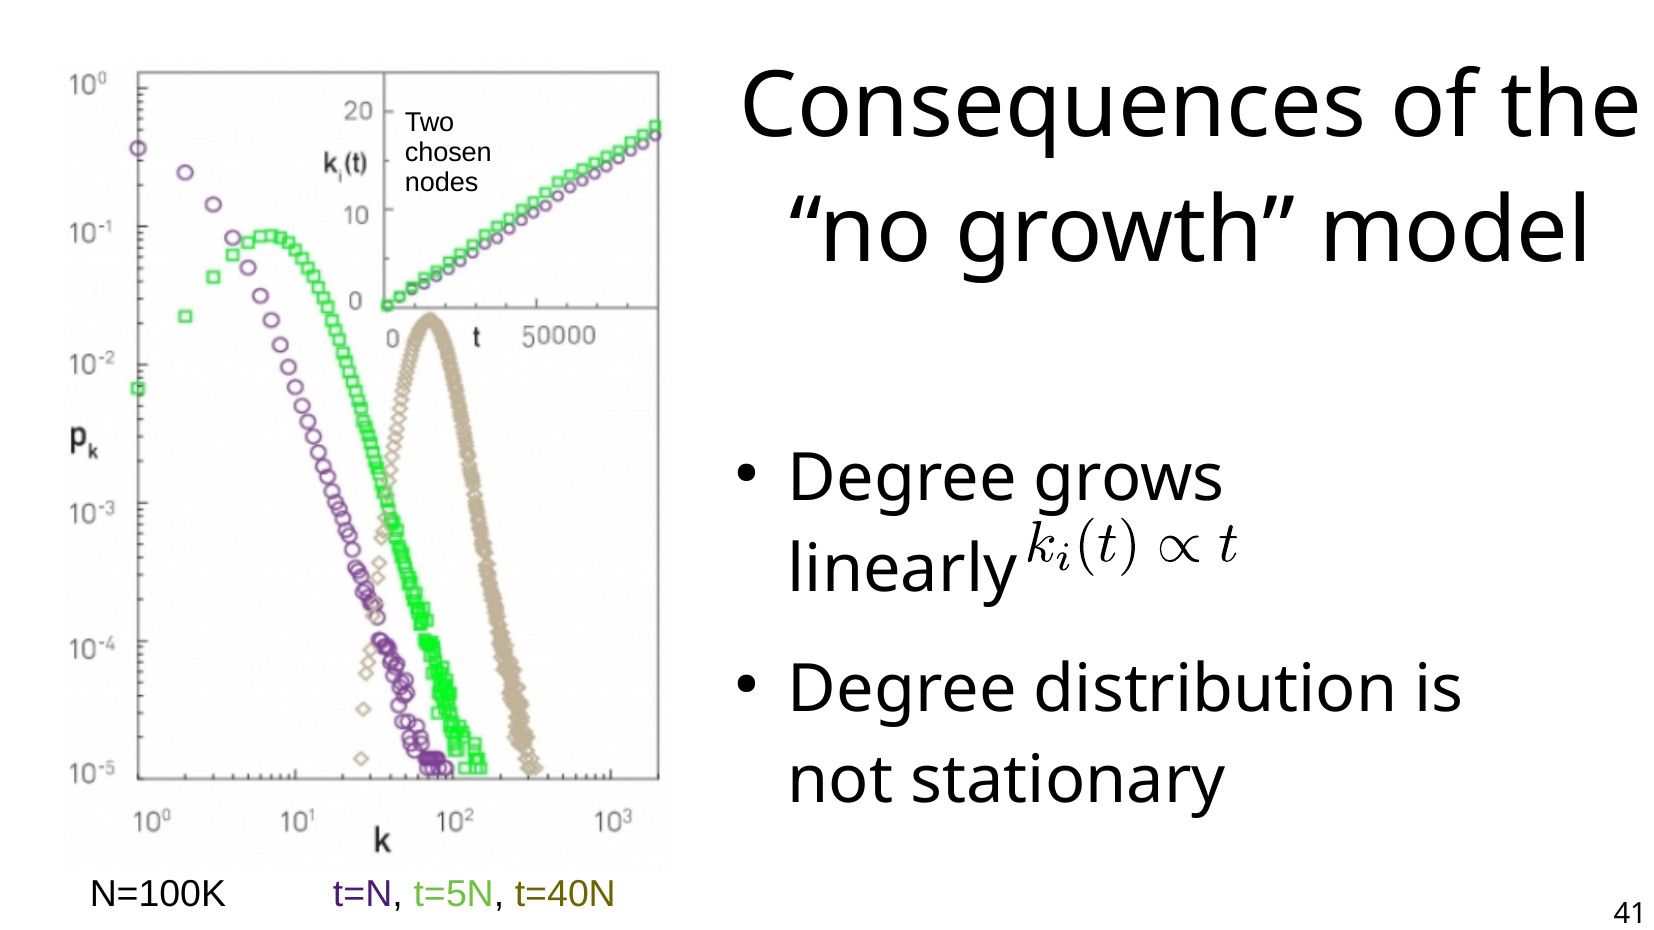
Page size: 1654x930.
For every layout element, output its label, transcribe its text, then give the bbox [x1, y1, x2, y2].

text_box [1024, 517, 1240, 576]
text_box t=N, t=5N, t=40N [288, 864, 661, 922]
title Consequences of the “no growth” model [735, 9, 1648, 318]
picture [62, 60, 672, 872]
text_box N=100K [75, 864, 256, 922]
list Degree grows linearly Degree distribution is not stationary [716, 428, 1583, 829]
text_box Two chosen nodes [390, 99, 541, 205]
